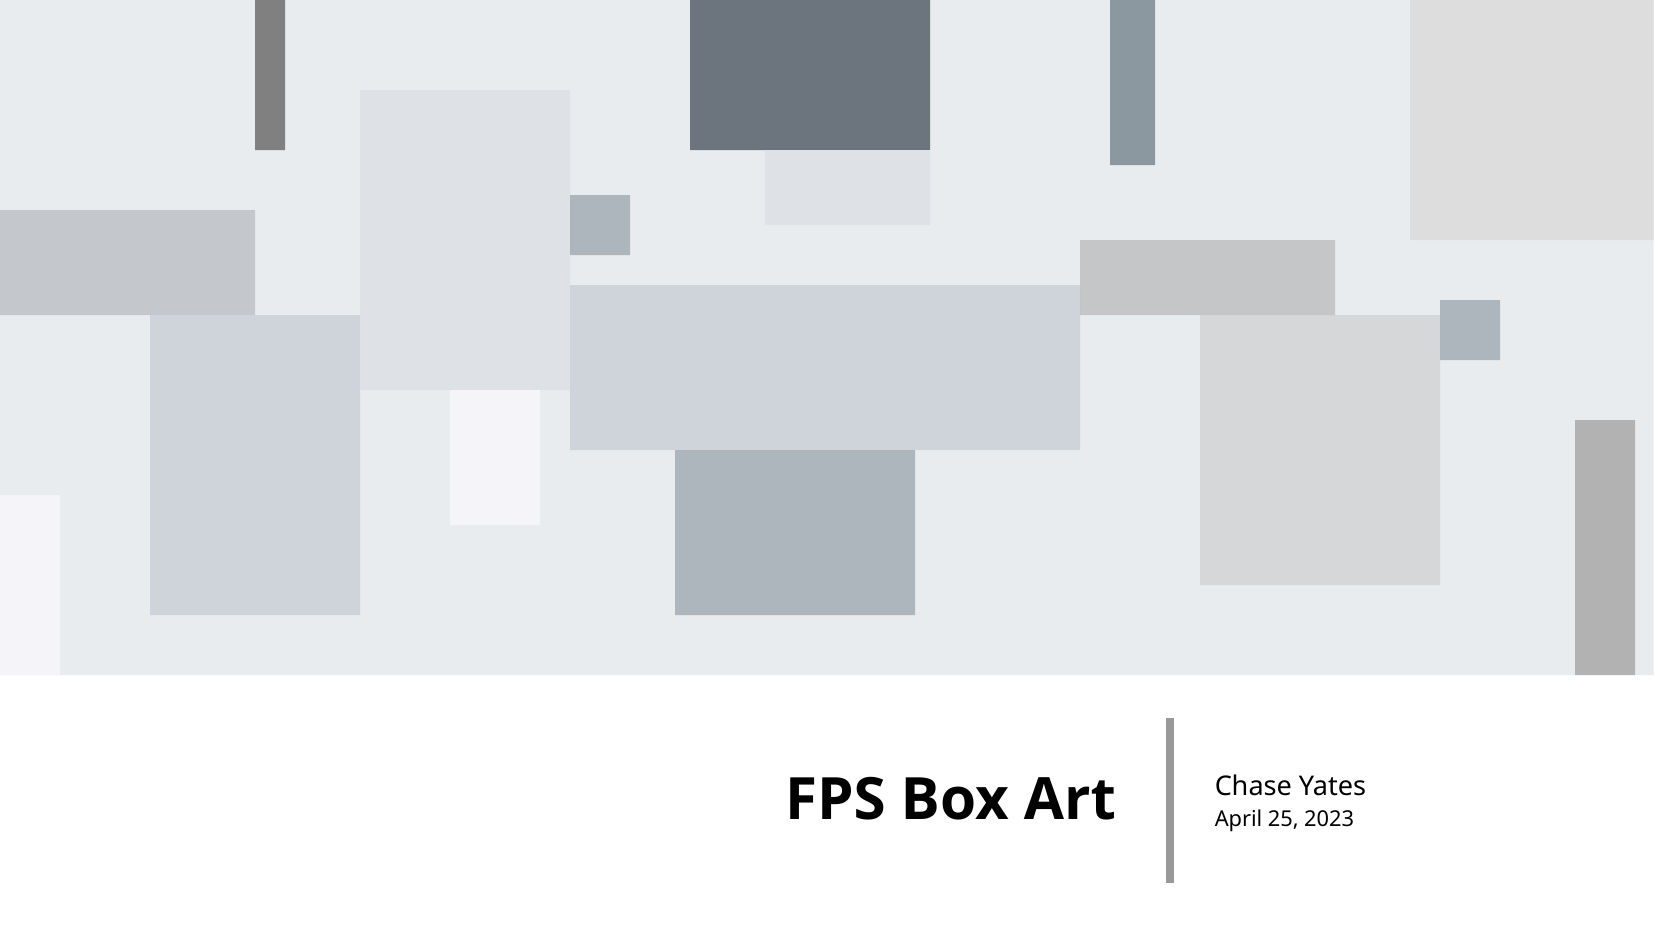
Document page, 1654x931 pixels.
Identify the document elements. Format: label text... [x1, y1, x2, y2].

text_box FPS Box Art [675, 750, 1131, 902]
text_box Chase Yates April 25, 2023 [1200, 759, 1591, 841]
